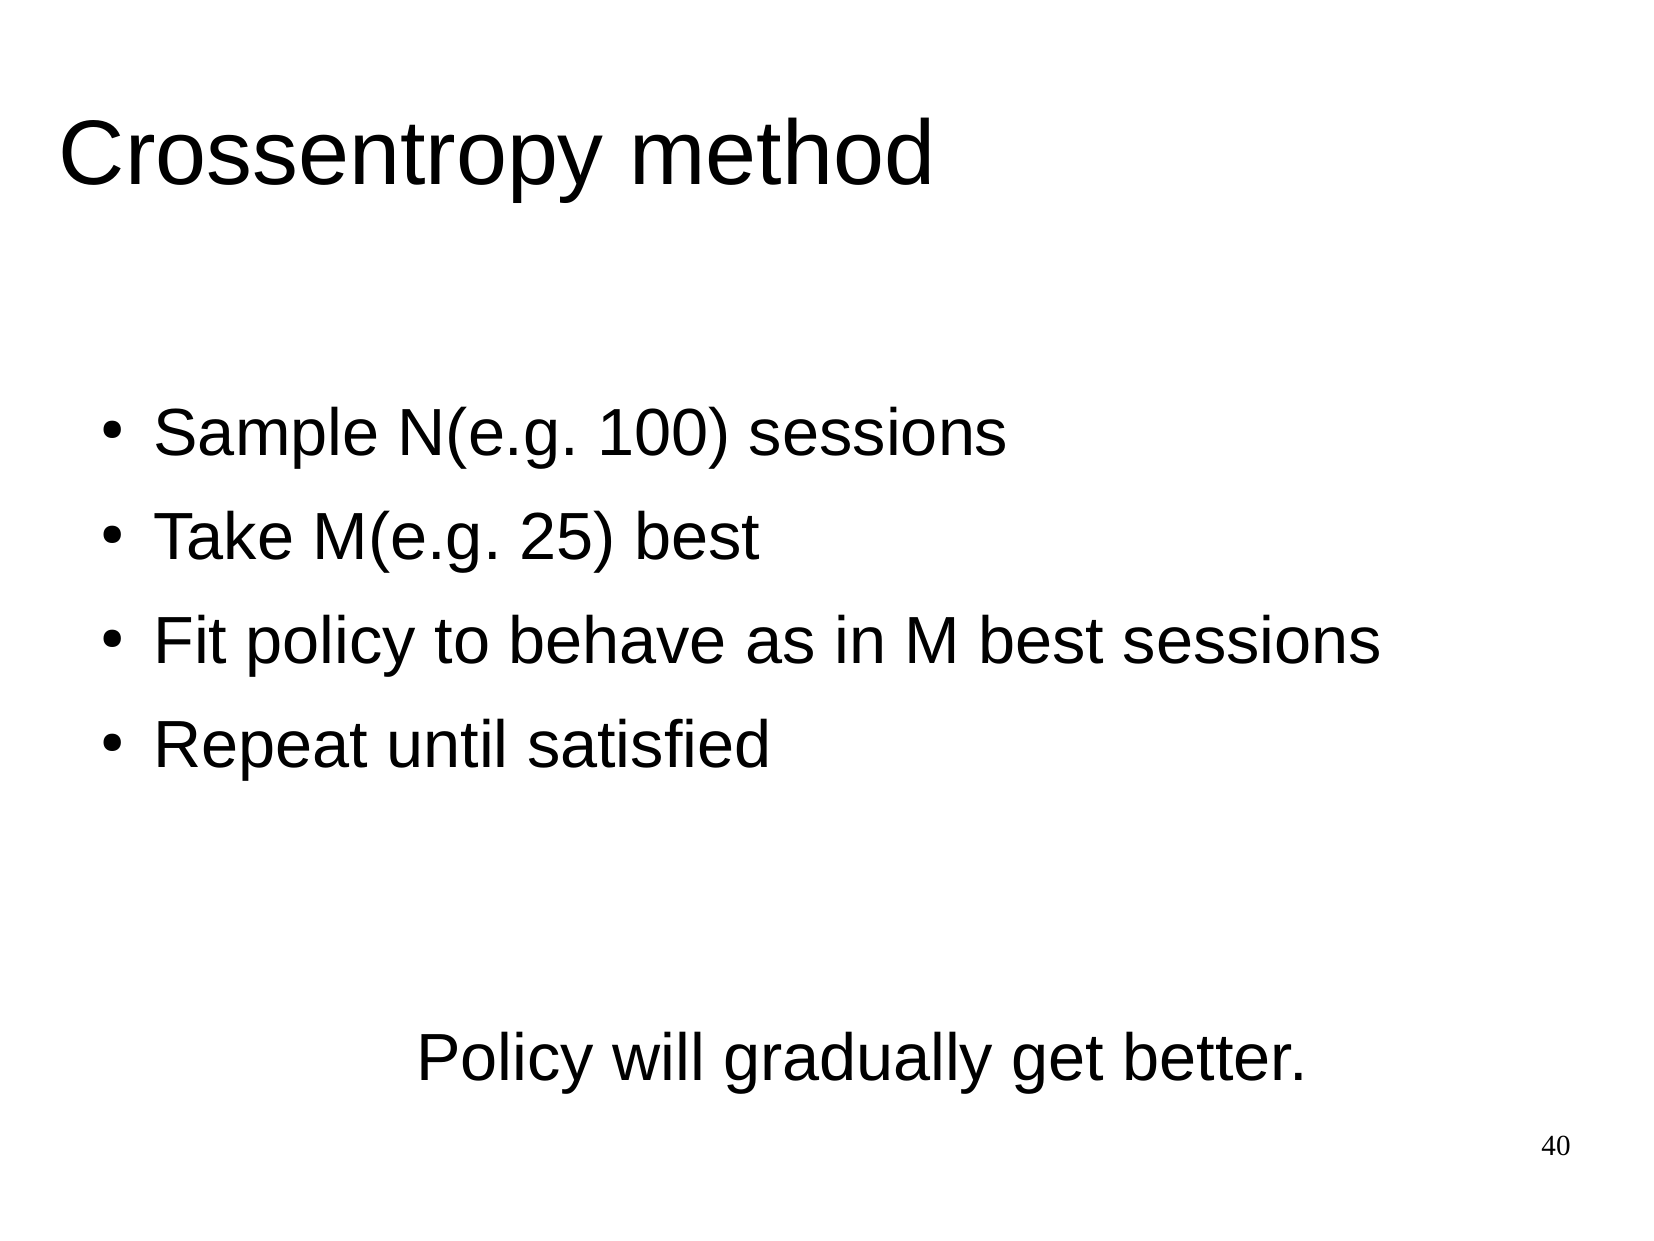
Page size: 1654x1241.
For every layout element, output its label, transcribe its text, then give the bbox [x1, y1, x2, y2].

list Sample N(e.g. 100) sessions Take M(e.g. 25) best Fit policy to behave as in M best sessions Repeat until satisfied Policy will gradually get better. [82, 290, 1571, 1241]
title Crossentropy method [23, 49, 1512, 257]
